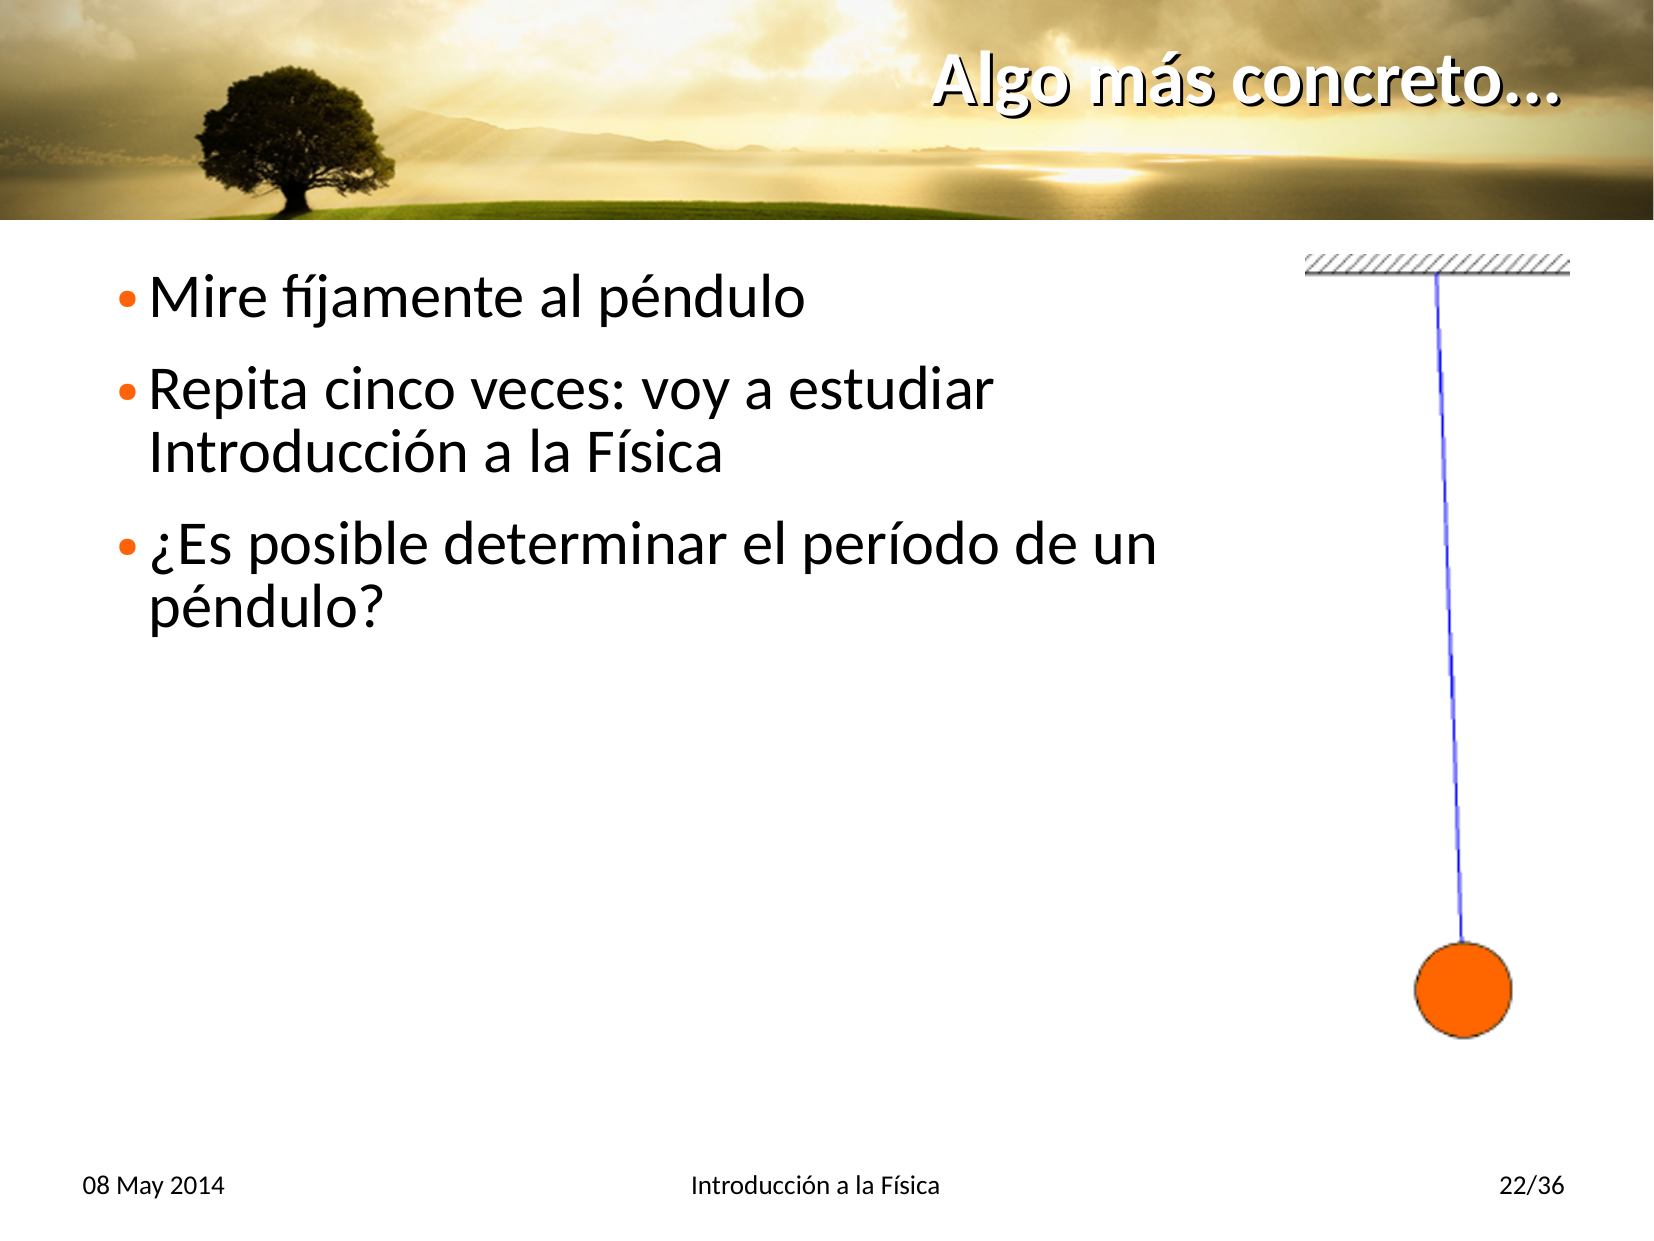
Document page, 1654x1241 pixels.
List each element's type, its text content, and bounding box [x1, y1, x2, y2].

list Mire fíjamente al péndulo Repita cinco veces: voy a estudiar Introducción a la Física ¿Es posible determinar el período de un péndulo? [86, 270, 1201, 1141]
picture [1305, 254, 1570, 1074]
picture [0, 0, 1654, 220]
title Algo más concreto... [75, 19, 1564, 151]
